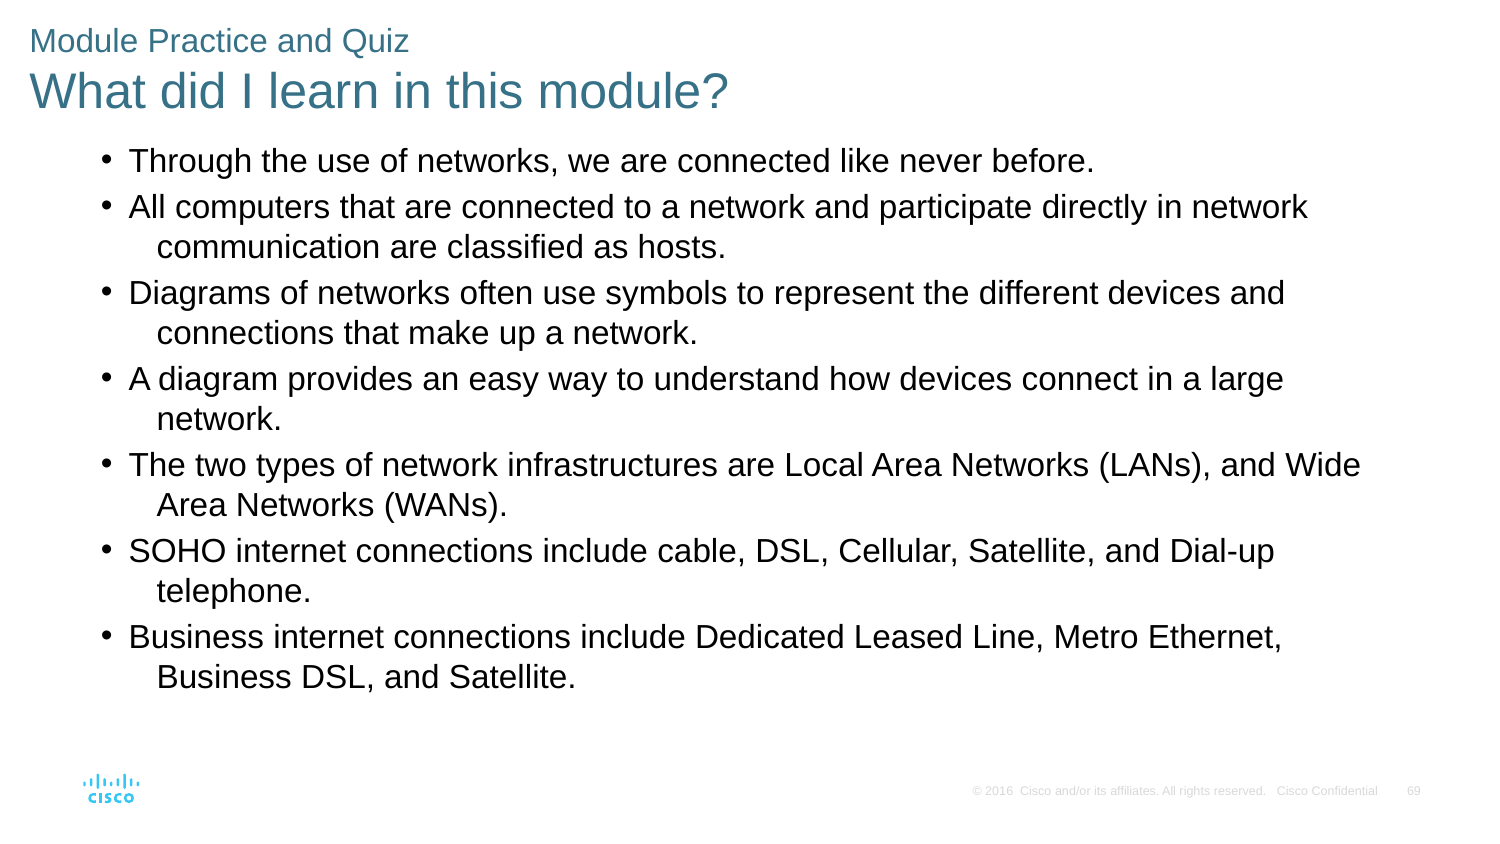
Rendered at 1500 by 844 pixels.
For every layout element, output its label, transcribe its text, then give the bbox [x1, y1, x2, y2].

title Module Practice and Quiz What did I learn in this module? [14, 6, 762, 131]
list Through the use of networks, we are connected like never before. All computers that are connected to a network and participate directly in network communication are classified as hosts. Diagrams of networks often use symbols to represent the different devices and connections that make up a network. A diagram provides an easy way to understand how devices connect in a large network. The two types of network infrastructures are Local Area Networks (LANs), and Wide Area Networks (WANs). SOHO internet connections include cable, DSL, Cellular, Satellite, and Dial-up telephone. Business internet connections include Dedicated Leased Line, Metro Ethernet, Business DSL, and Satellite. [0, 131, 1451, 719]
